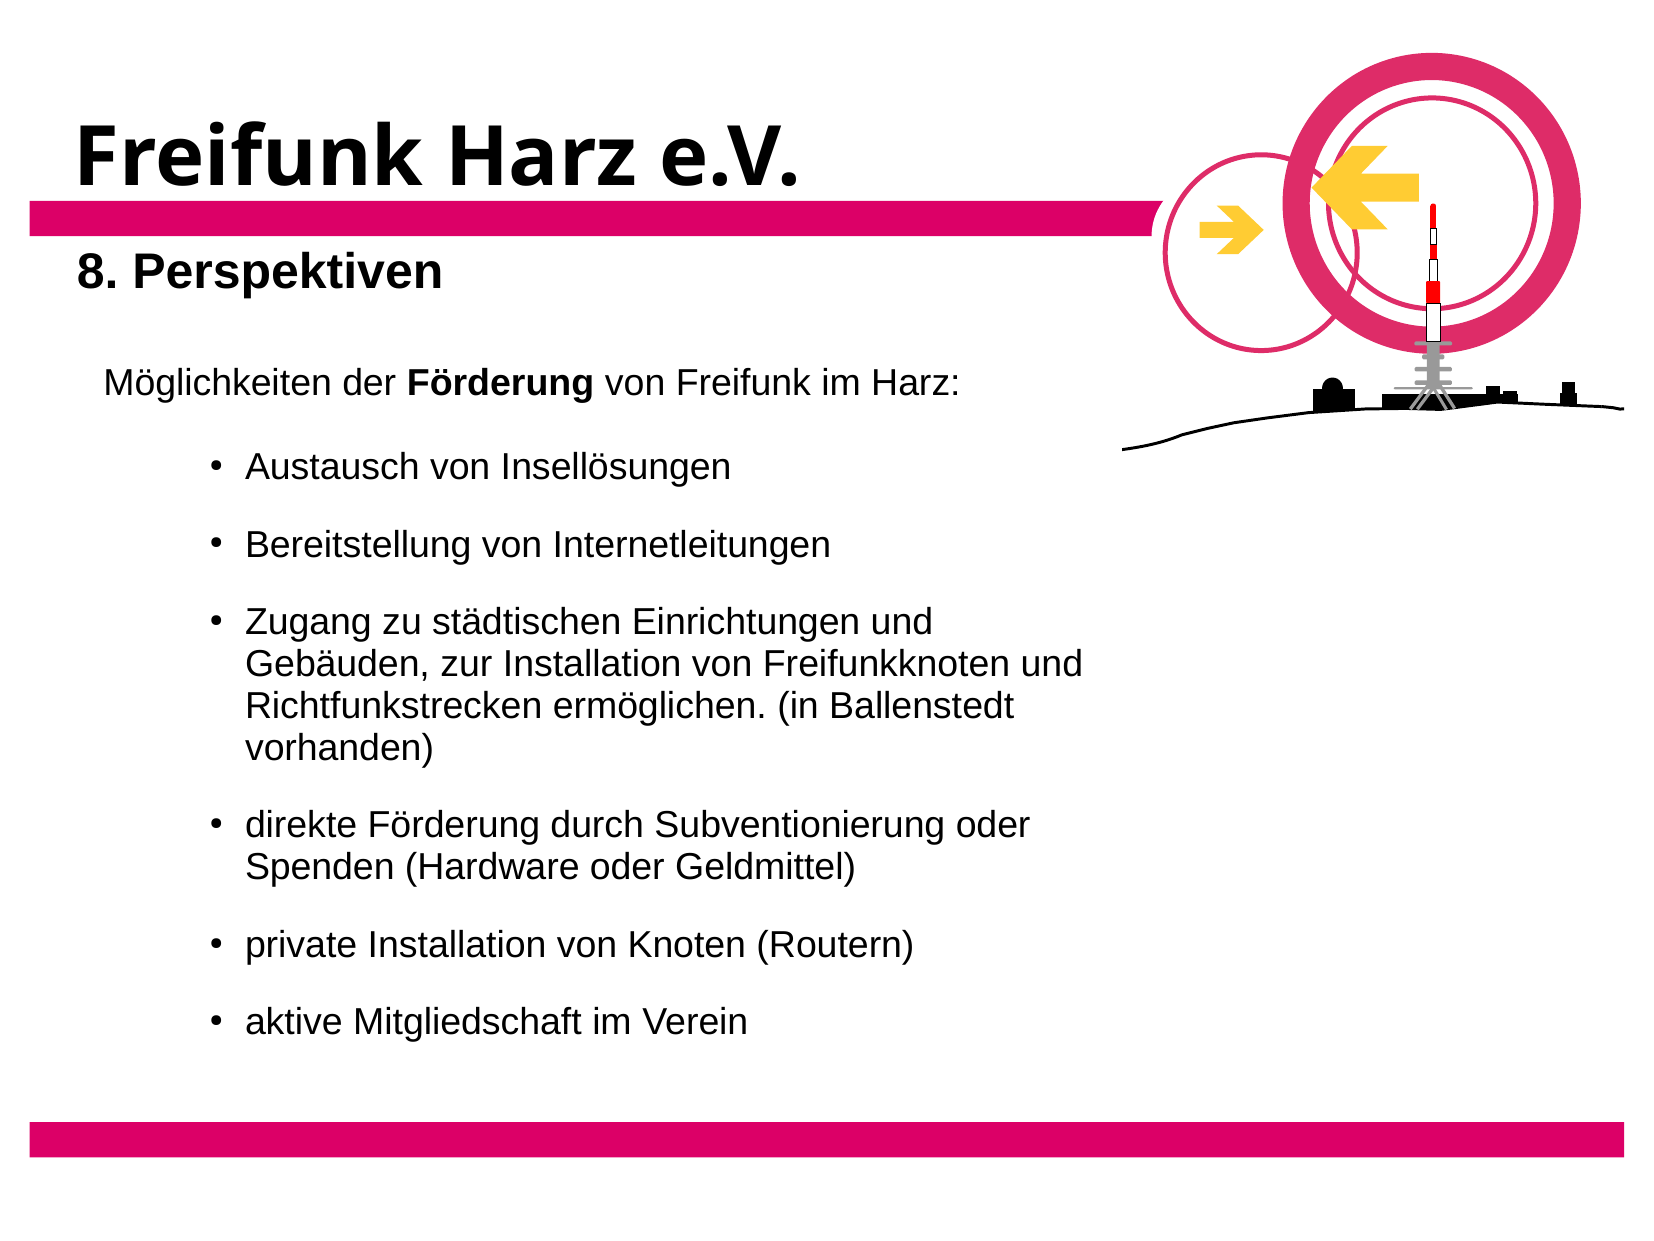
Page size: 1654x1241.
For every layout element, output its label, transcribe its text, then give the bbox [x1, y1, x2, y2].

subtitle 8. Perspektiven [76, 212, 697, 331]
text_box Möglichkeiten der Förderung von Freifunk im Harz: Austausch von Insellösungen Bereitstellung von Internetleitungen Zugang zu städtischen Einrichtungen und Gebäuden, zur Installation von Freifunkknoten und Richtfunkstrecken ermöglichen. (in Ballenstedt vorhanden) direkte Förderung durch Subventionierung oder Spenden (Hardware oder Geldmittel) private Installation von Knoten (Routern) aktive Mitgliedschaft im Verein [88, 354, 1123, 1086]
